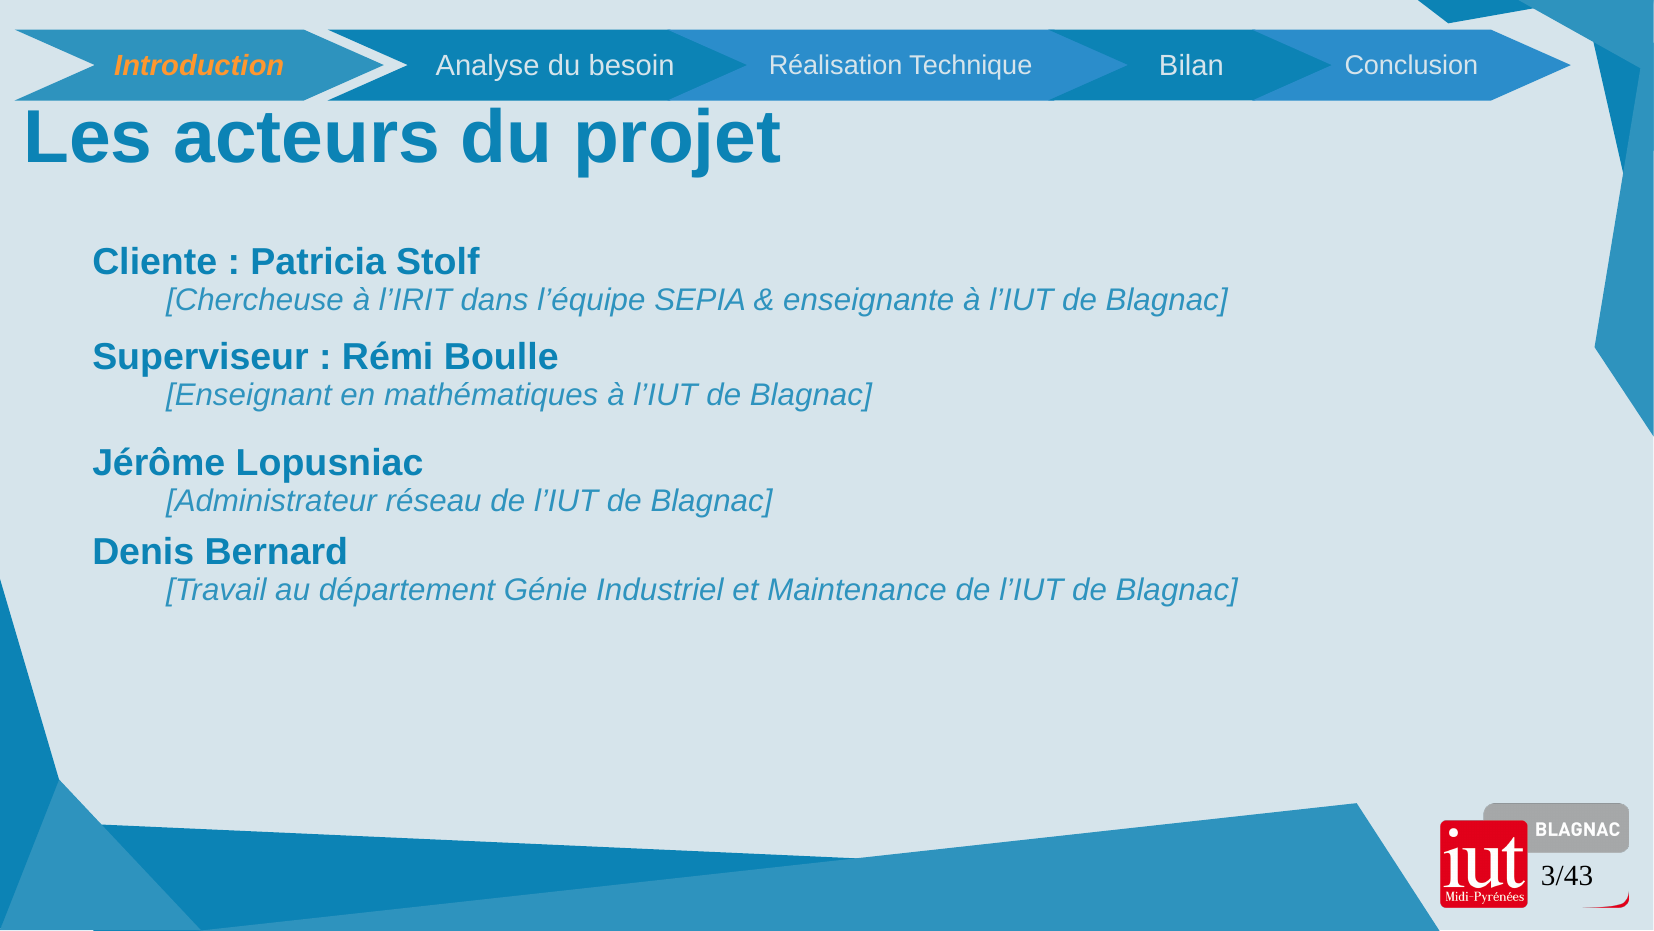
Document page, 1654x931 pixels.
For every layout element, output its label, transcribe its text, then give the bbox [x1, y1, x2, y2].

text_box Réalisation Technique [667, 29, 1125, 101]
picture [1440, 803, 1629, 908]
text_box Bilan [1048, 29, 1329, 101]
text_box Introduction [14, 29, 384, 101]
text_box Superviseur : Rémi Boulle [Enseignant en mathématiques à l’IUT de Blagnac] [77, 327, 1075, 434]
text_box Cliente : Patricia Stolf [Chercheuse à l’IRIT dans l’équipe SEPIA & enseignante à l’IUT de Blagnac] [77, 233, 1441, 325]
text_box Conclusion [1252, 29, 1571, 101]
text_box Jérôme Lopusniac [Administrateur réseau de l’IUT de Blagnac] [77, 434, 1441, 522]
title Les acteurs du projet [23, 94, 1512, 179]
text_box Analyse du besoin [327, 29, 744, 101]
text_box Denis Bernard [Travail au département Génie Industriel et Maintenance de l’IUT de Blagnac] [77, 522, 1441, 615]
